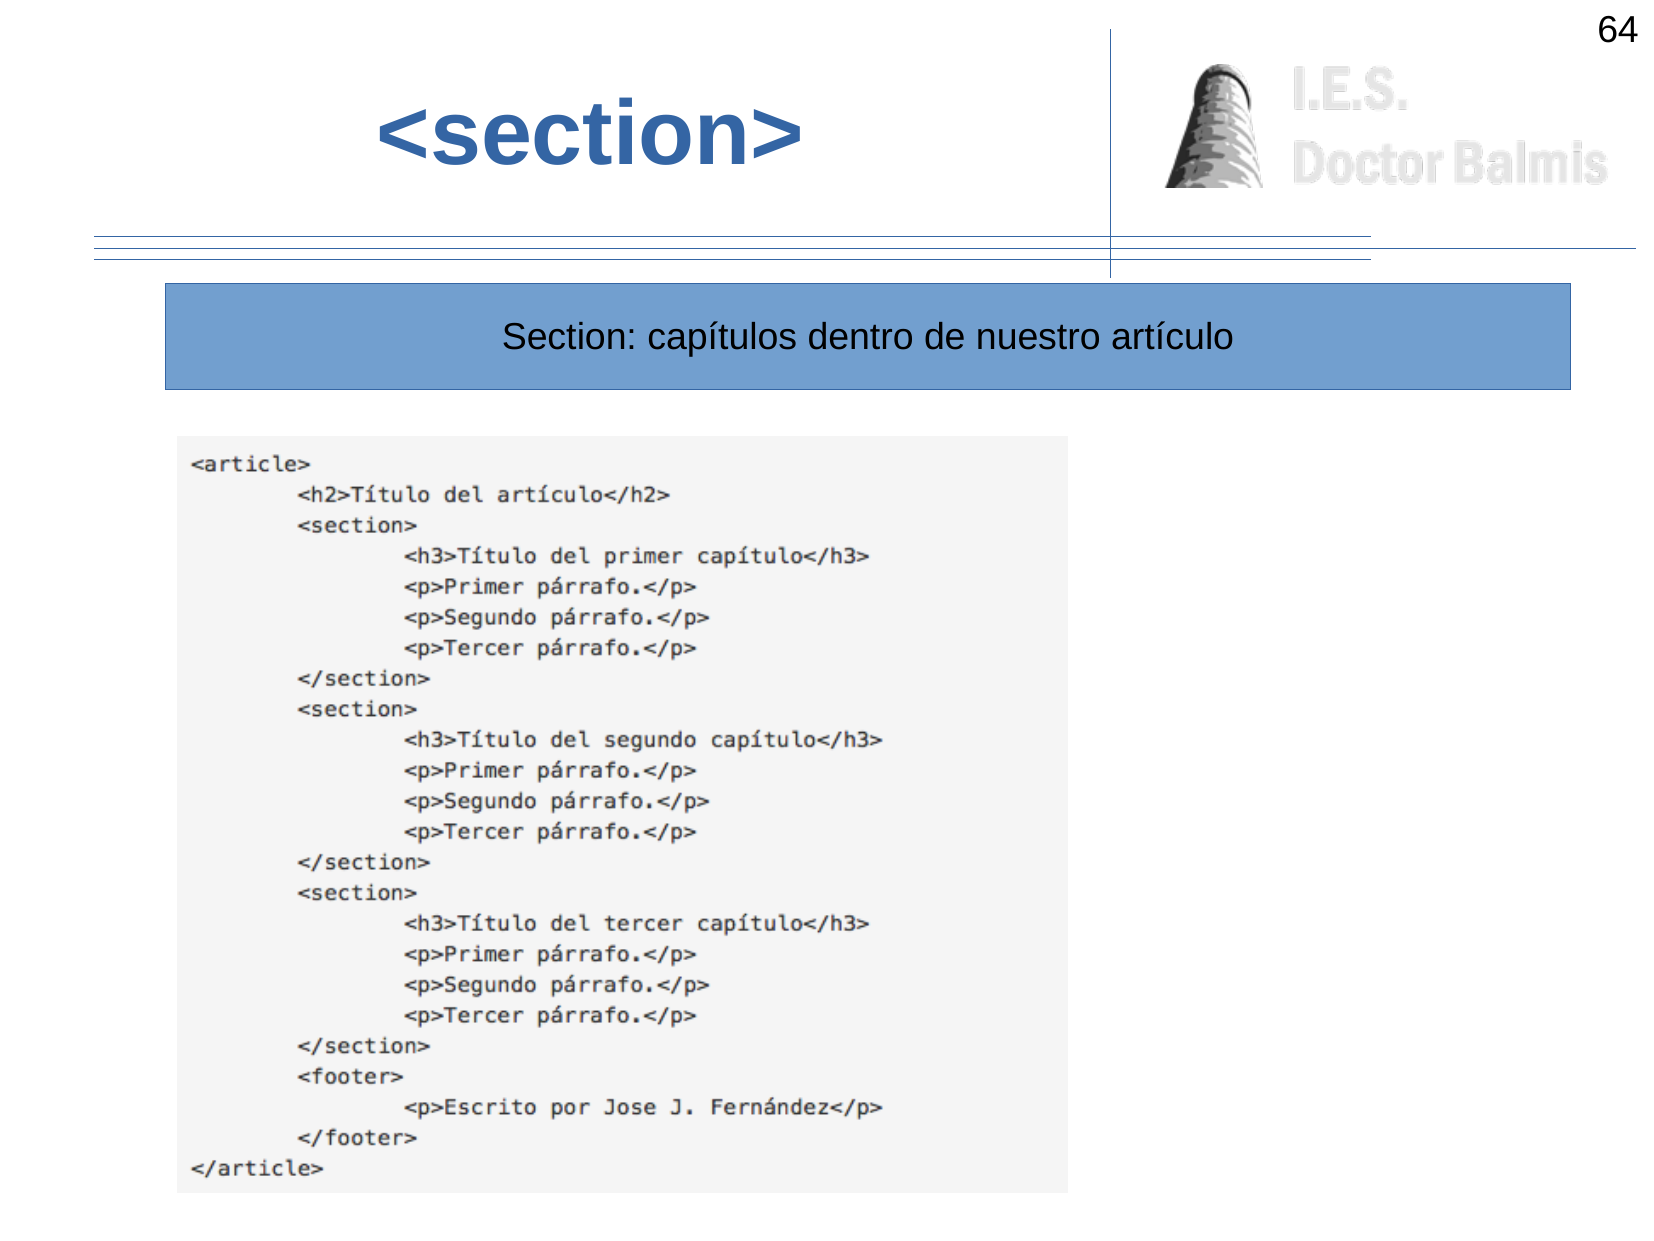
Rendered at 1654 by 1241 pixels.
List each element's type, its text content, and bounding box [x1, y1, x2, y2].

picture [1133, 64, 1619, 188]
title <section> [118, 29, 1063, 237]
text_box Section: capítulos dentro de nuestro artículo [165, 283, 1571, 390]
picture [177, 436, 1068, 1193]
